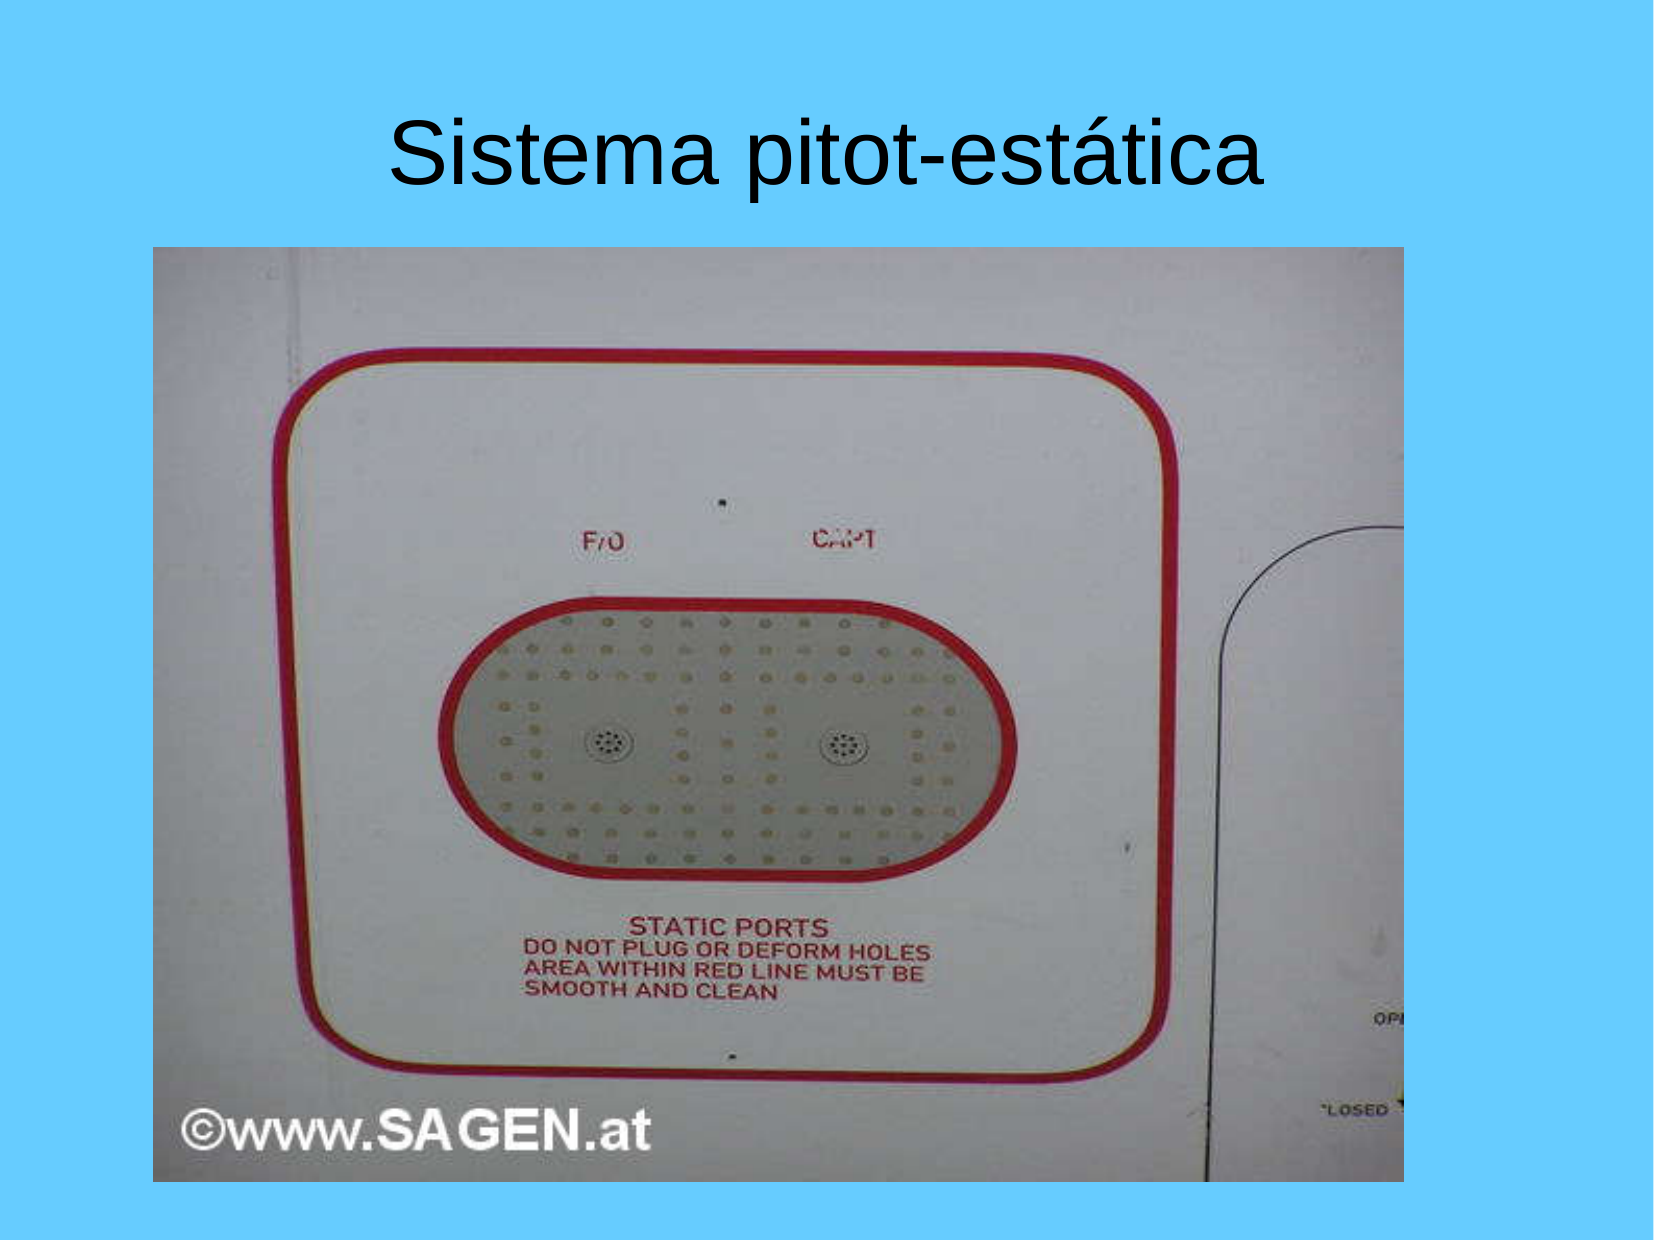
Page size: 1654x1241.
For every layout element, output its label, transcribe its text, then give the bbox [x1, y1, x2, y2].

picture [153, 247, 1404, 1182]
title Sistema pitot-estática [82, 49, 1571, 257]
